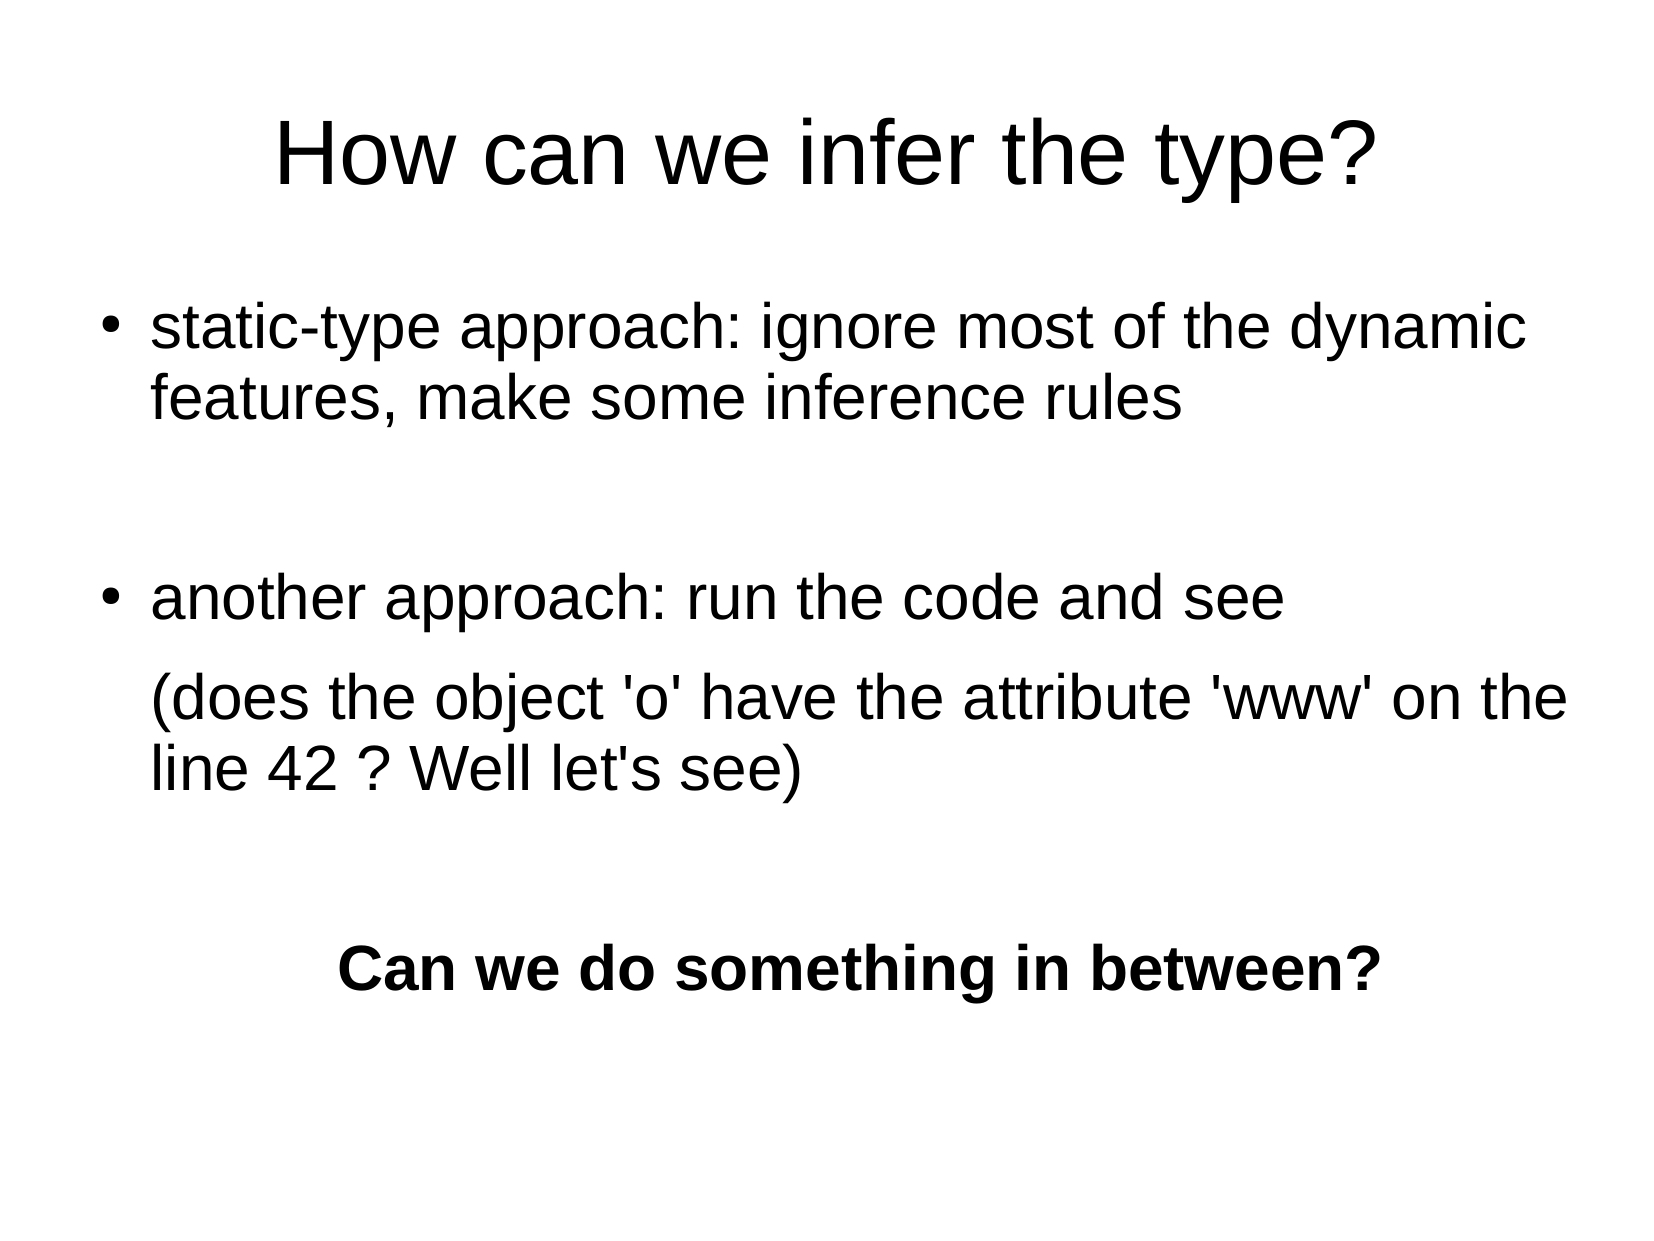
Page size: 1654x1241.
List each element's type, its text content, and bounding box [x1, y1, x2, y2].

title How can we infer the type? [82, 49, 1571, 257]
list static-type approach: ignore most of the dynamic features, make some inference rules another approach: run the code and see (does the object 'o' have the attribute 'www' on the line 42 ? Well let's see) Can we do something in between? [82, 290, 1571, 1010]
